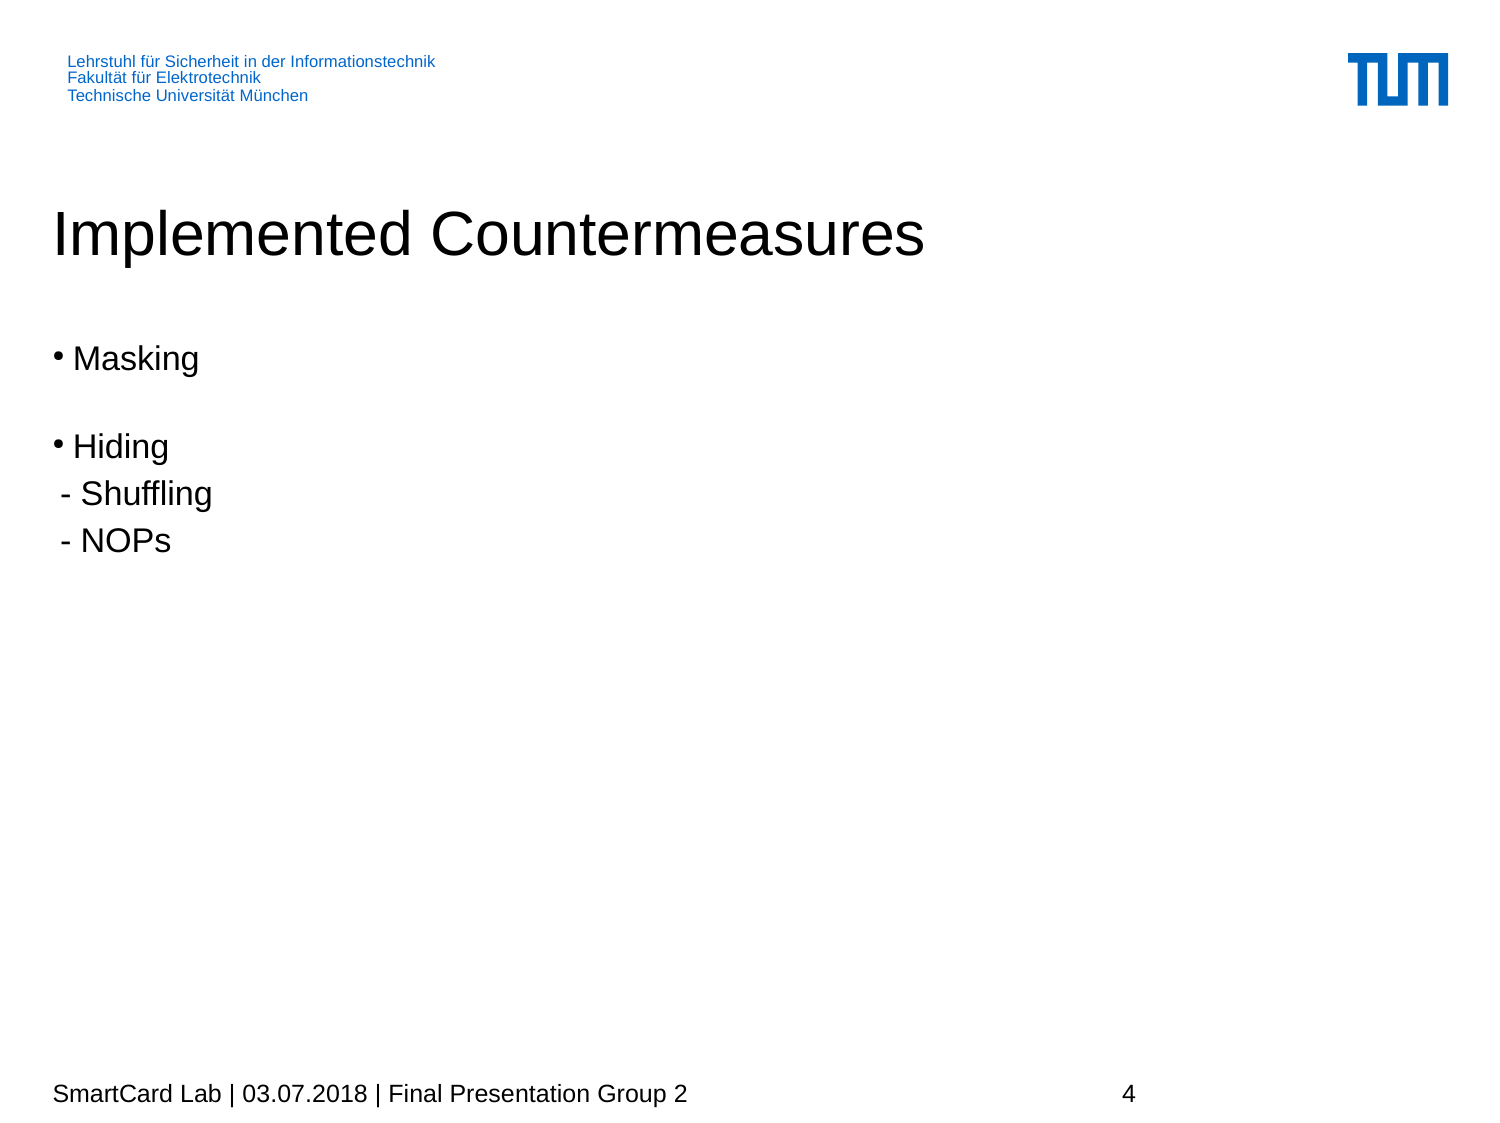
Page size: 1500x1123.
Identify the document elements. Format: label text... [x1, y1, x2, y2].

list Masking Hiding - Shuffling - NOPs [52, 330, 1453, 560]
title Implemented Countermeasures [52, 192, 1453, 268]
text_box <number> [1122, 1062, 1459, 1123]
text_box SmartCard Lab | 03.07.2018 | Final Presentation Group 2 [52, 1062, 1116, 1123]
